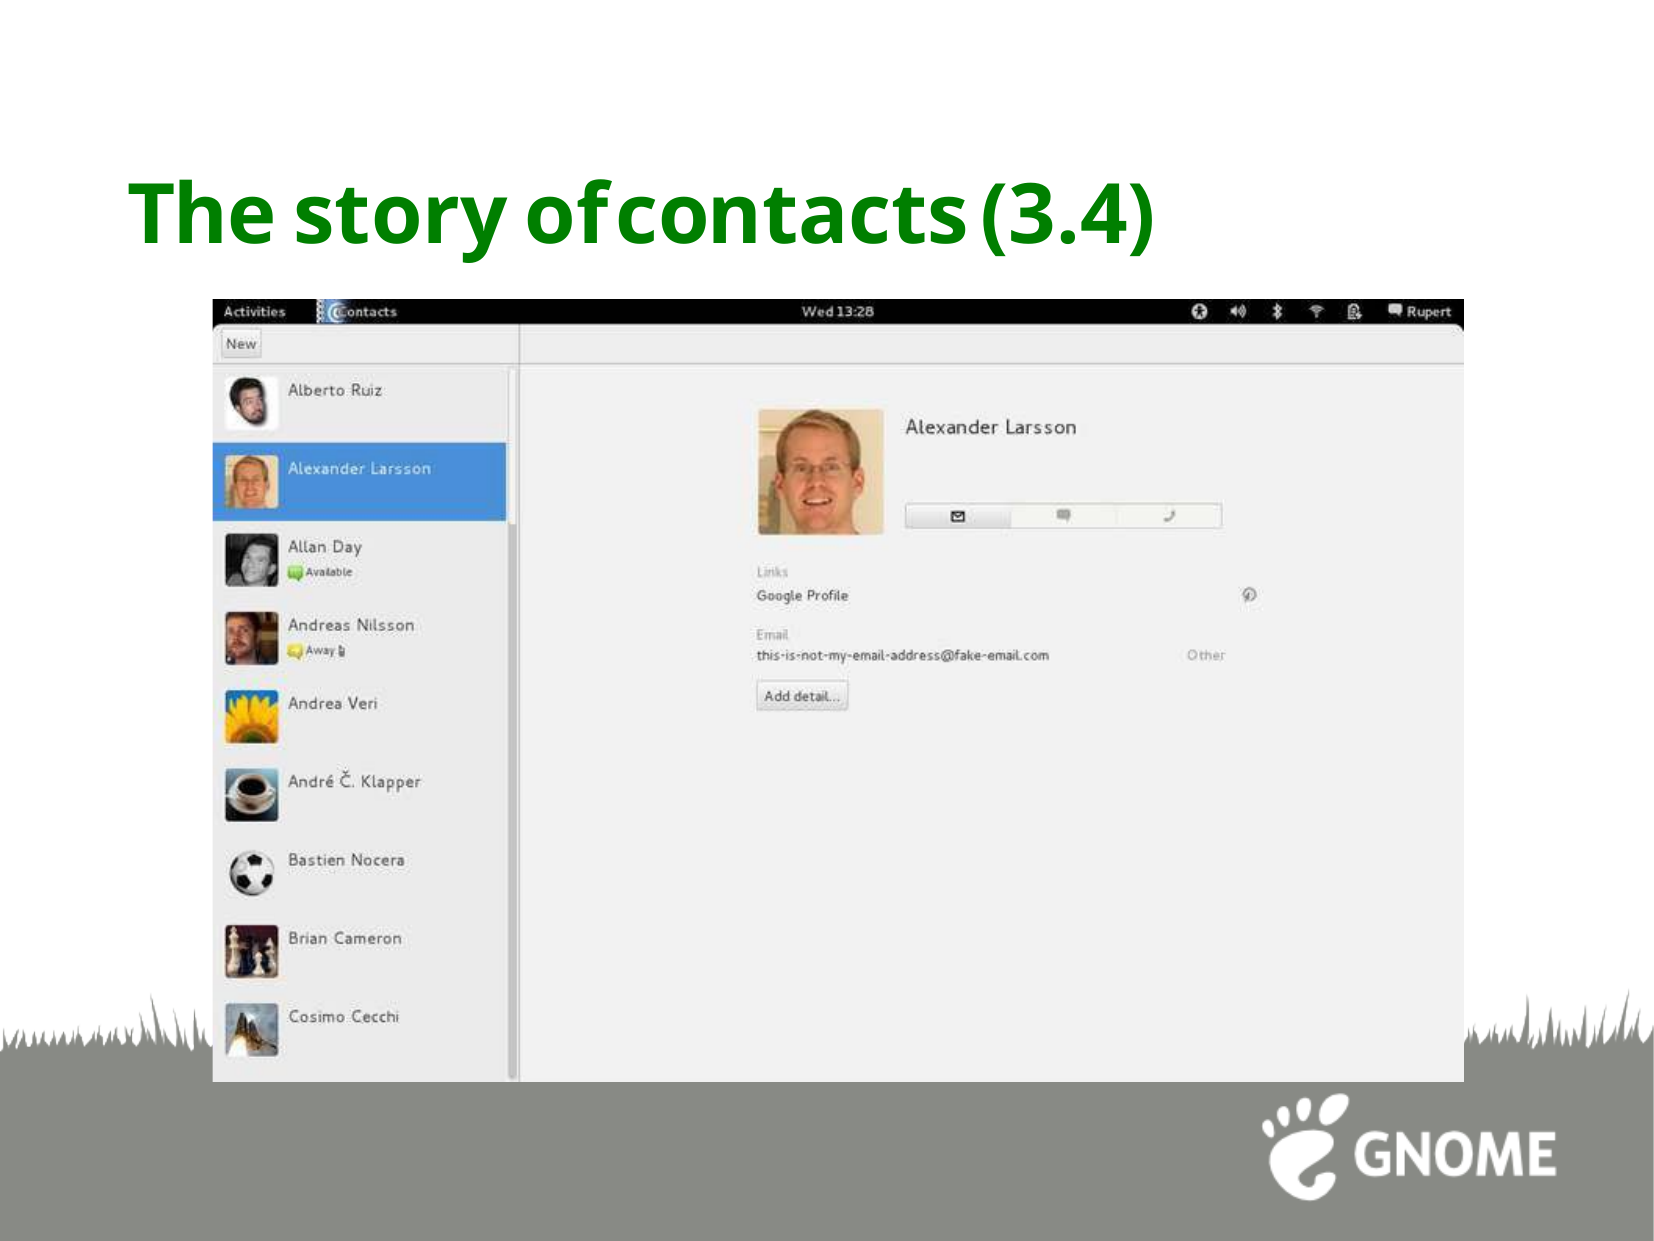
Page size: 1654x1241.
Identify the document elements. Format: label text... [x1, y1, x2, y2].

picture [0, 0, 1654, 1241]
title Thestoryofcontacts(3.4) [125, 160, 1529, 261]
text_box [213, 300, 1464, 1081]
